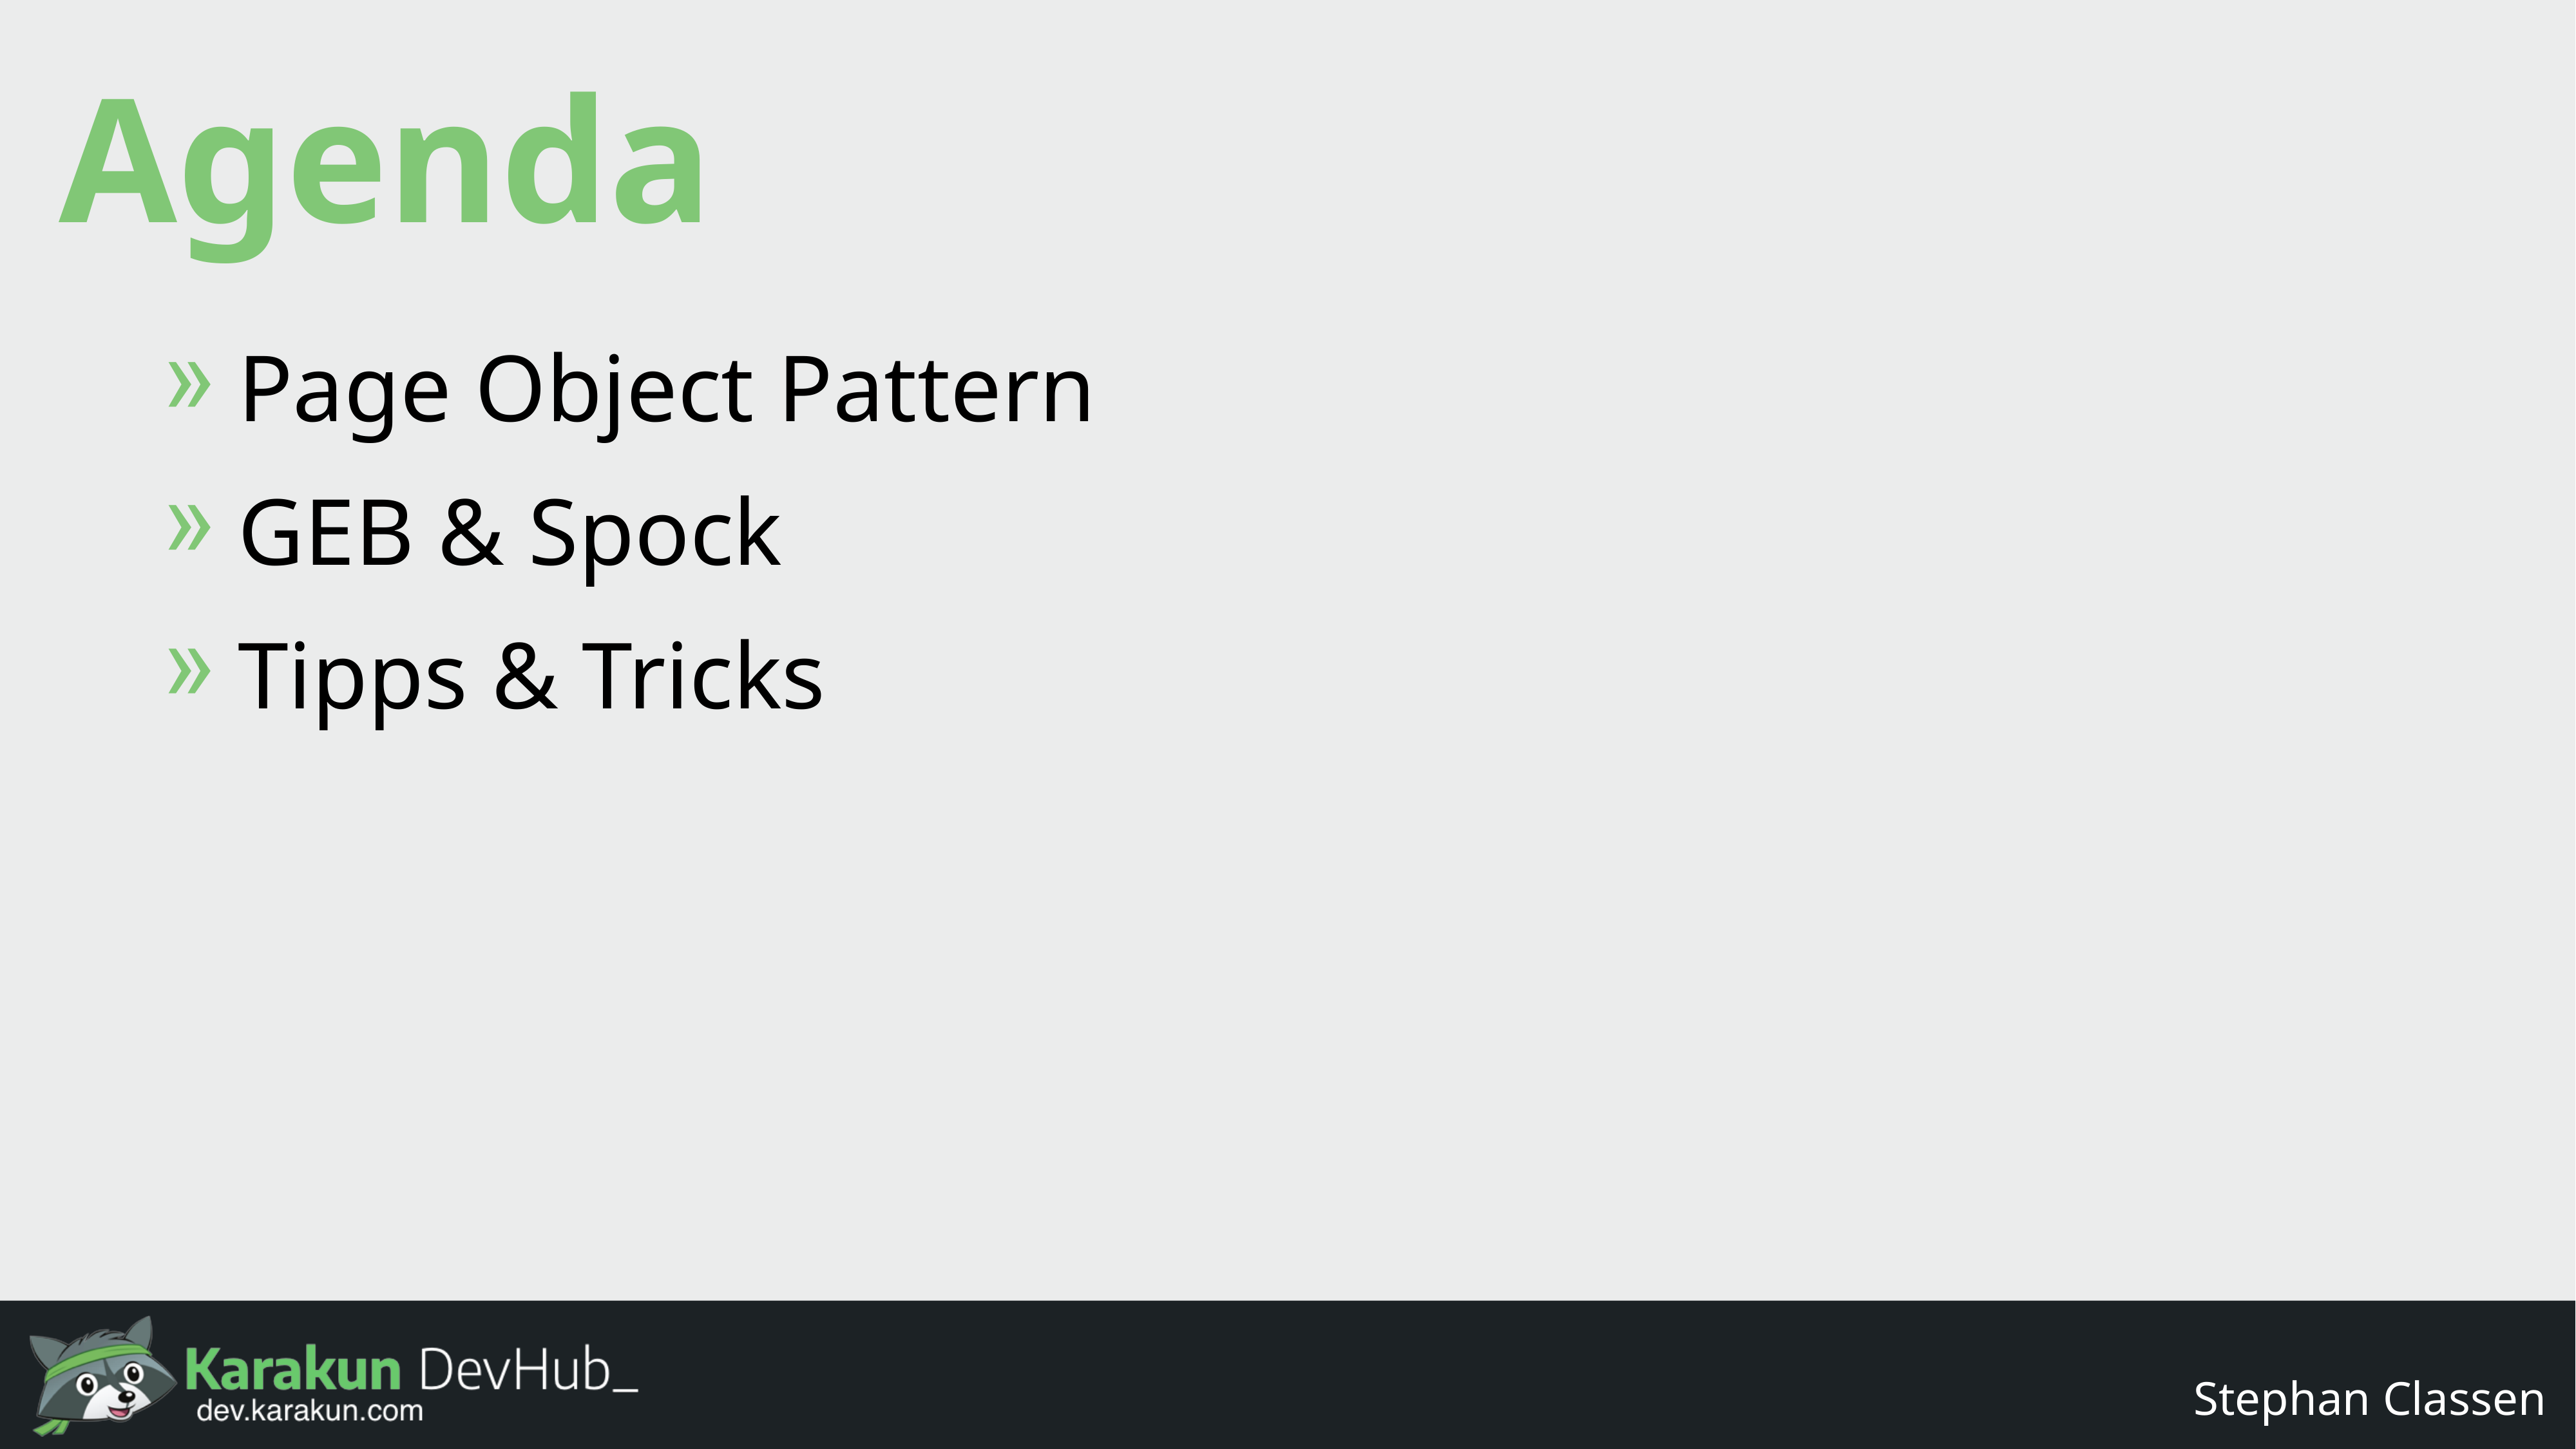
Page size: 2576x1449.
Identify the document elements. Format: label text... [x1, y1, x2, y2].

text_box Stephan Classen [1795, 1361, 2557, 1434]
picture [30, 1316, 647, 1437]
text_box Agenda [49, 34, 2523, 259]
text_box Page Object Pattern GEB & Spock Tipps & Tricks [152, 319, 2496, 1233]
text_box [0, 1300, 2575, 1449]
